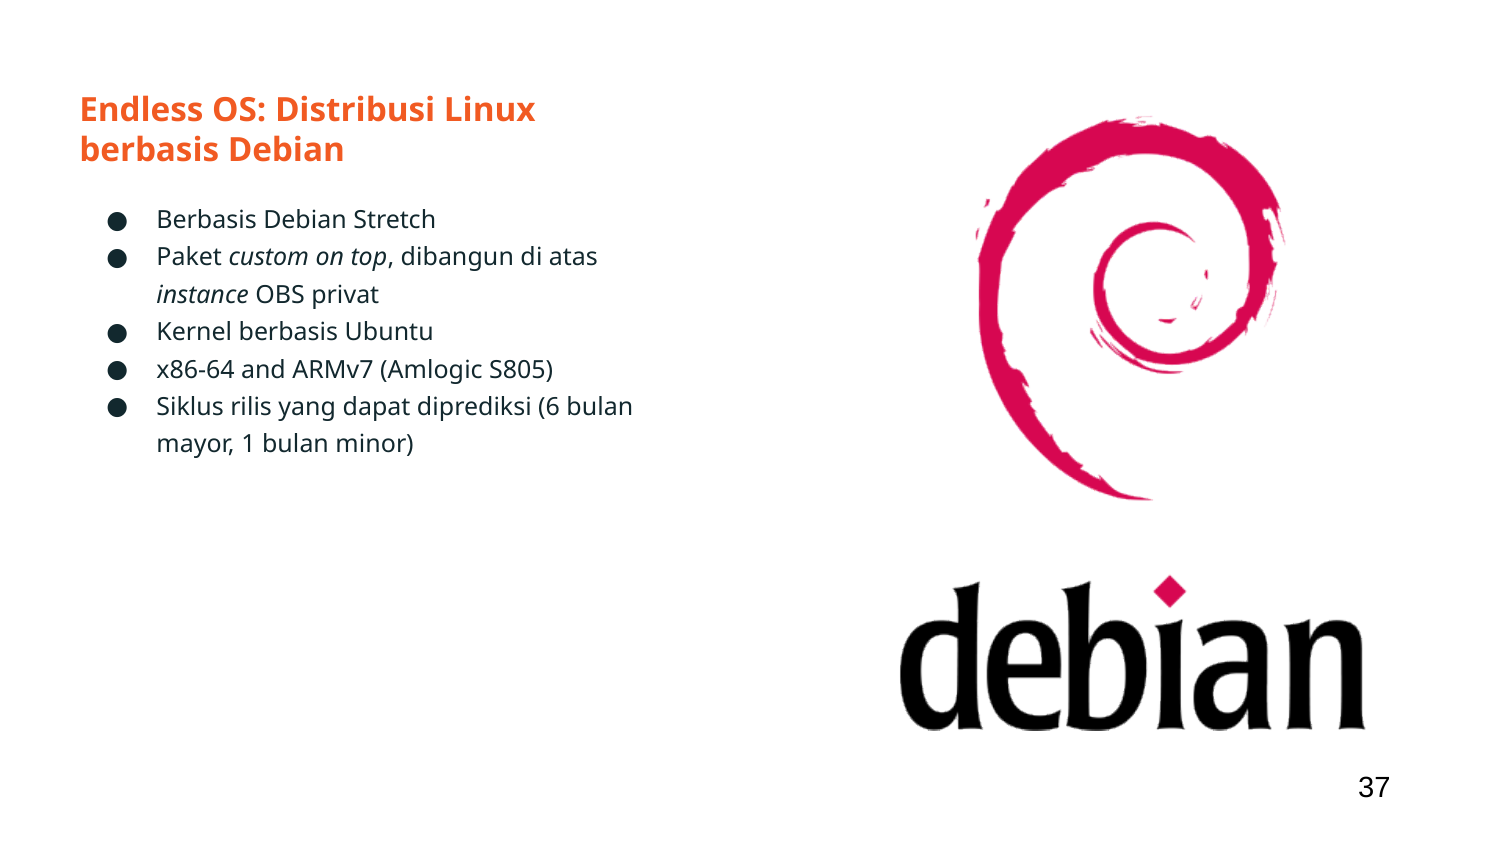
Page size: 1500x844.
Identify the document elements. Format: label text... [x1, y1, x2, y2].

list Berbasis Debian Stretch Paket custom on top, dibangun di atas instance OBS privat Kernel berbasis Ubuntu x86-64 and ARMv7 (Amlogic S805) Siklus rilis yang dapat diprediksi (6 bulan mayor, 1 bulan minor) [66, 181, 662, 742]
title Endless OS: Distribusi Linux berbasis Debian [64, 72, 614, 167]
slide_number <number> [1343, 753, 1434, 818]
picture [899, 113, 1369, 731]
